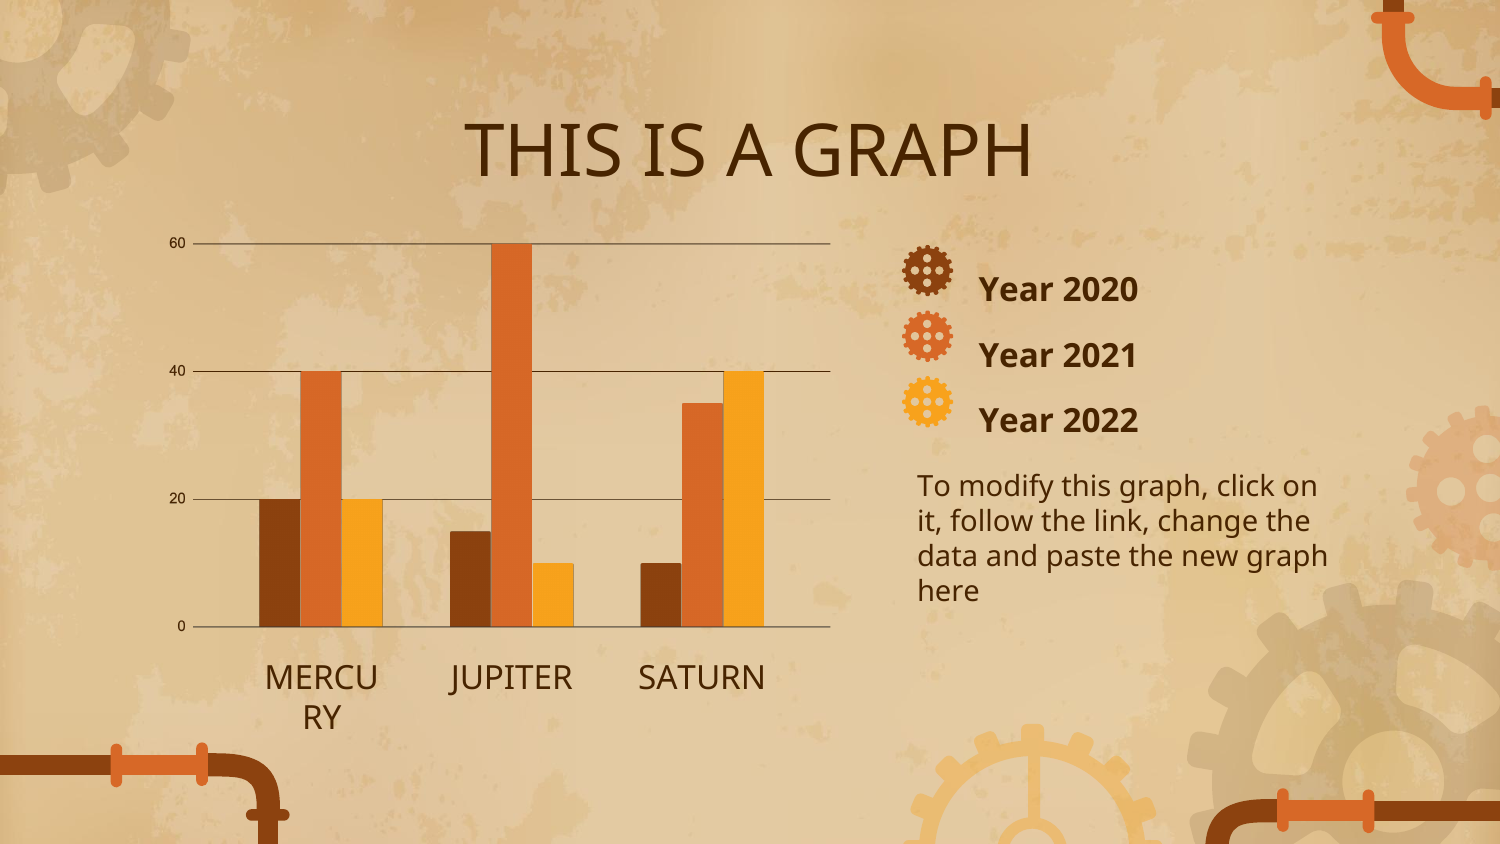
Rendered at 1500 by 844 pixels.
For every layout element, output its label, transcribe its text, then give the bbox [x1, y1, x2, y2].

text_box SATURN [619, 641, 785, 691]
text_box Year 2022 [963, 384, 1167, 420]
text_box [902, 245, 954, 297]
picture [139, 214, 852, 656]
title THIS IS A GRAPH [116, 88, 1384, 166]
text_box [902, 376, 954, 428]
text_box MERCURY [239, 641, 405, 691]
text_box To modify this graph, click on it, follow the link, change the data and paste the new graph here [902, 452, 1361, 580]
text_box [902, 310, 954, 362]
text_box JUPITER [429, 641, 595, 691]
text_box Year 2020 [963, 253, 1167, 288]
text_box Year 2021 [963, 318, 1167, 354]
